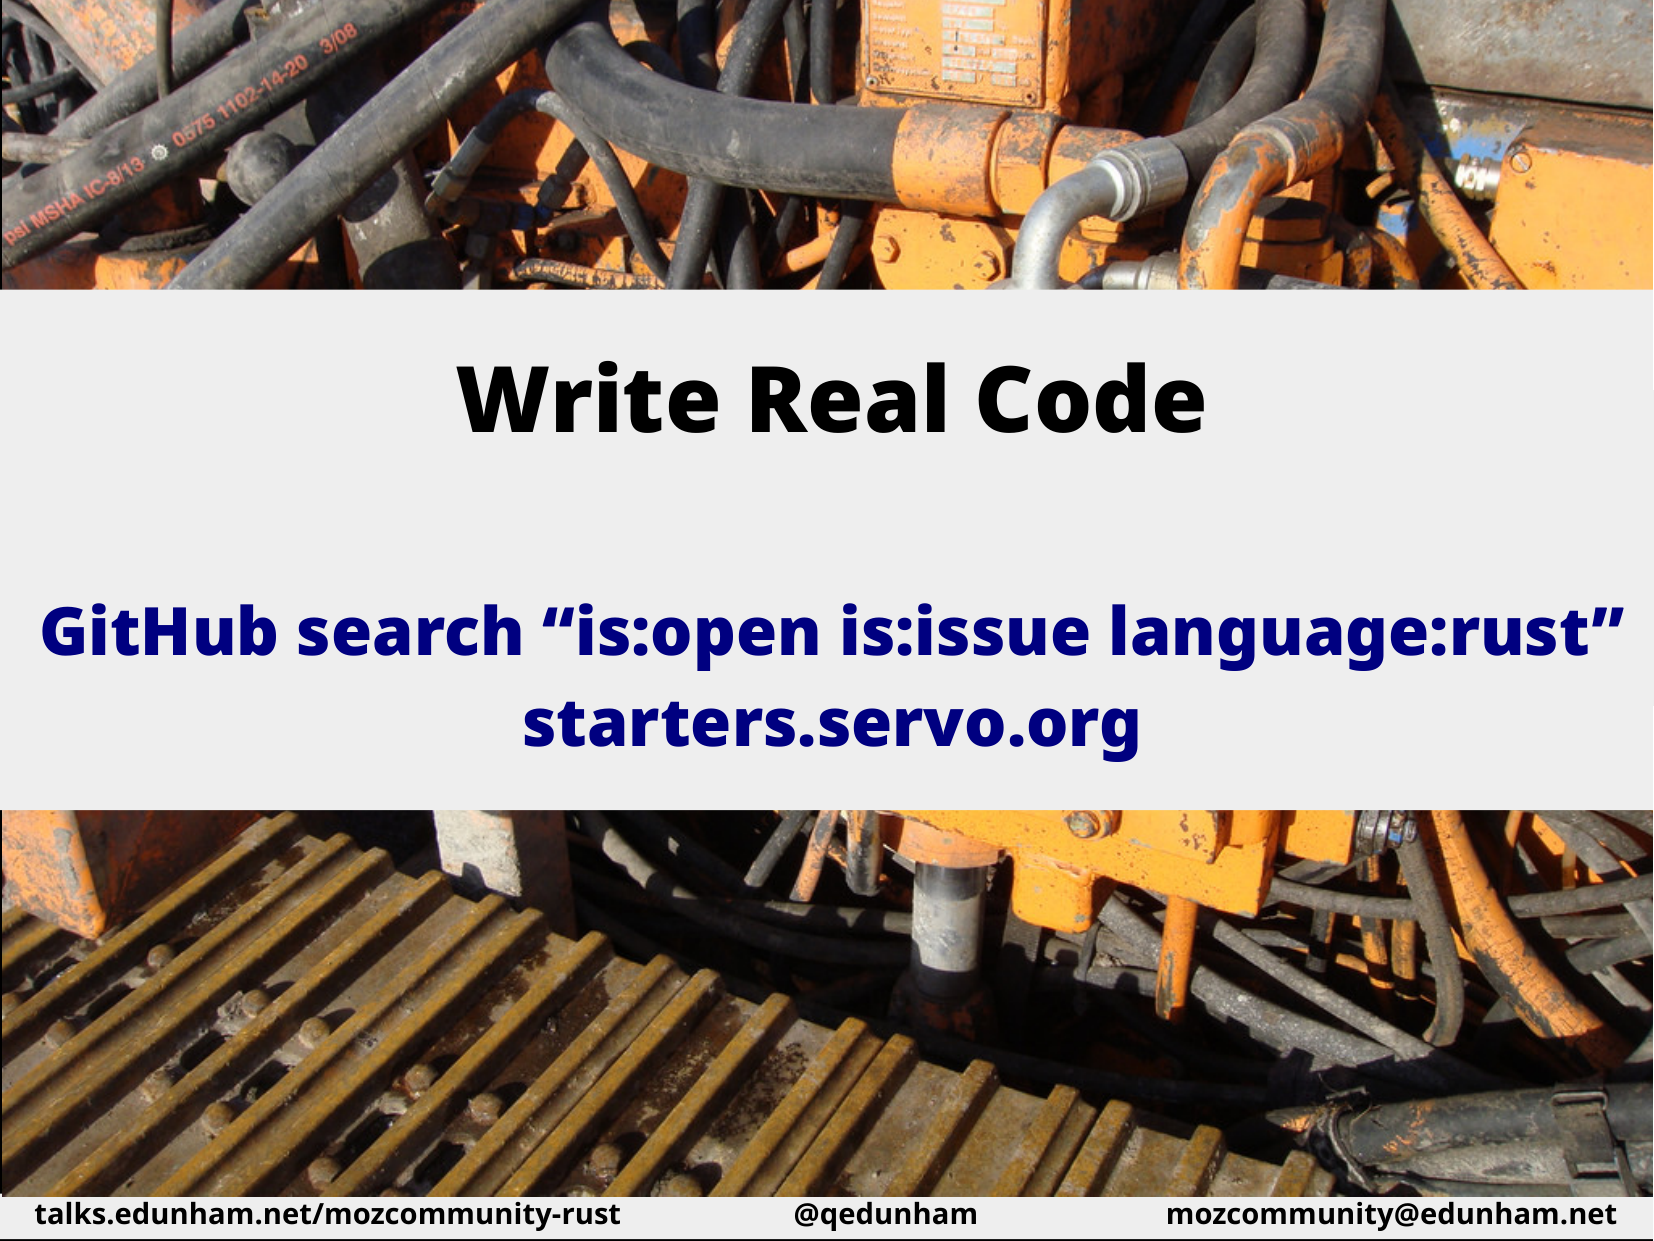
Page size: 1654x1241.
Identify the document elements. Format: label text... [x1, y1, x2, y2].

picture [2, 811, 1653, 1197]
title Write Real Code GitHub search “is:open is:issue language:rust” starters.servo.org [0, 289, 1653, 811]
picture [2, 0, 1653, 289]
